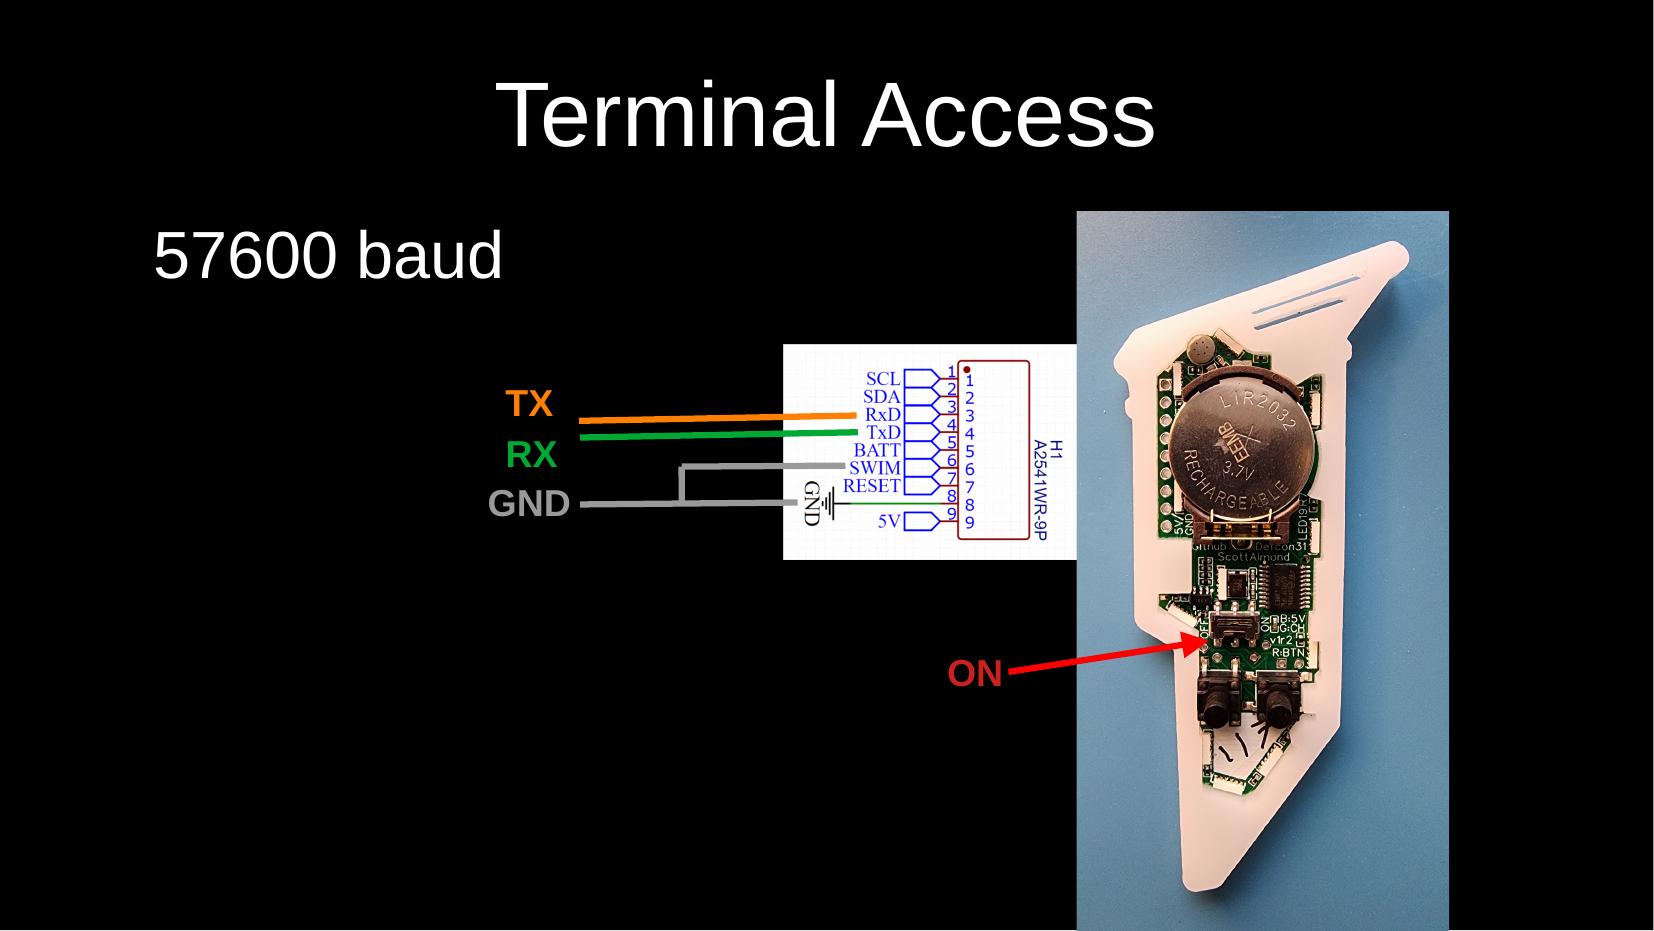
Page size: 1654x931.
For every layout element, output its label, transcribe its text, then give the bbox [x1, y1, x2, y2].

text_box ON [932, 645, 1019, 702]
picture [783, 211, 1450, 931]
list 57600 baud [82, 217, 667, 758]
text_box [667, 421, 783, 432]
title Terminal Access [82, 37, 1571, 193]
text_box [685, 470, 783, 500]
text_box TX [490, 375, 569, 426]
text_box RX [490, 426, 573, 474]
text_box [667, 437, 783, 500]
text_box [0, 0, 1654, 931]
text_box GND [472, 474, 586, 532]
